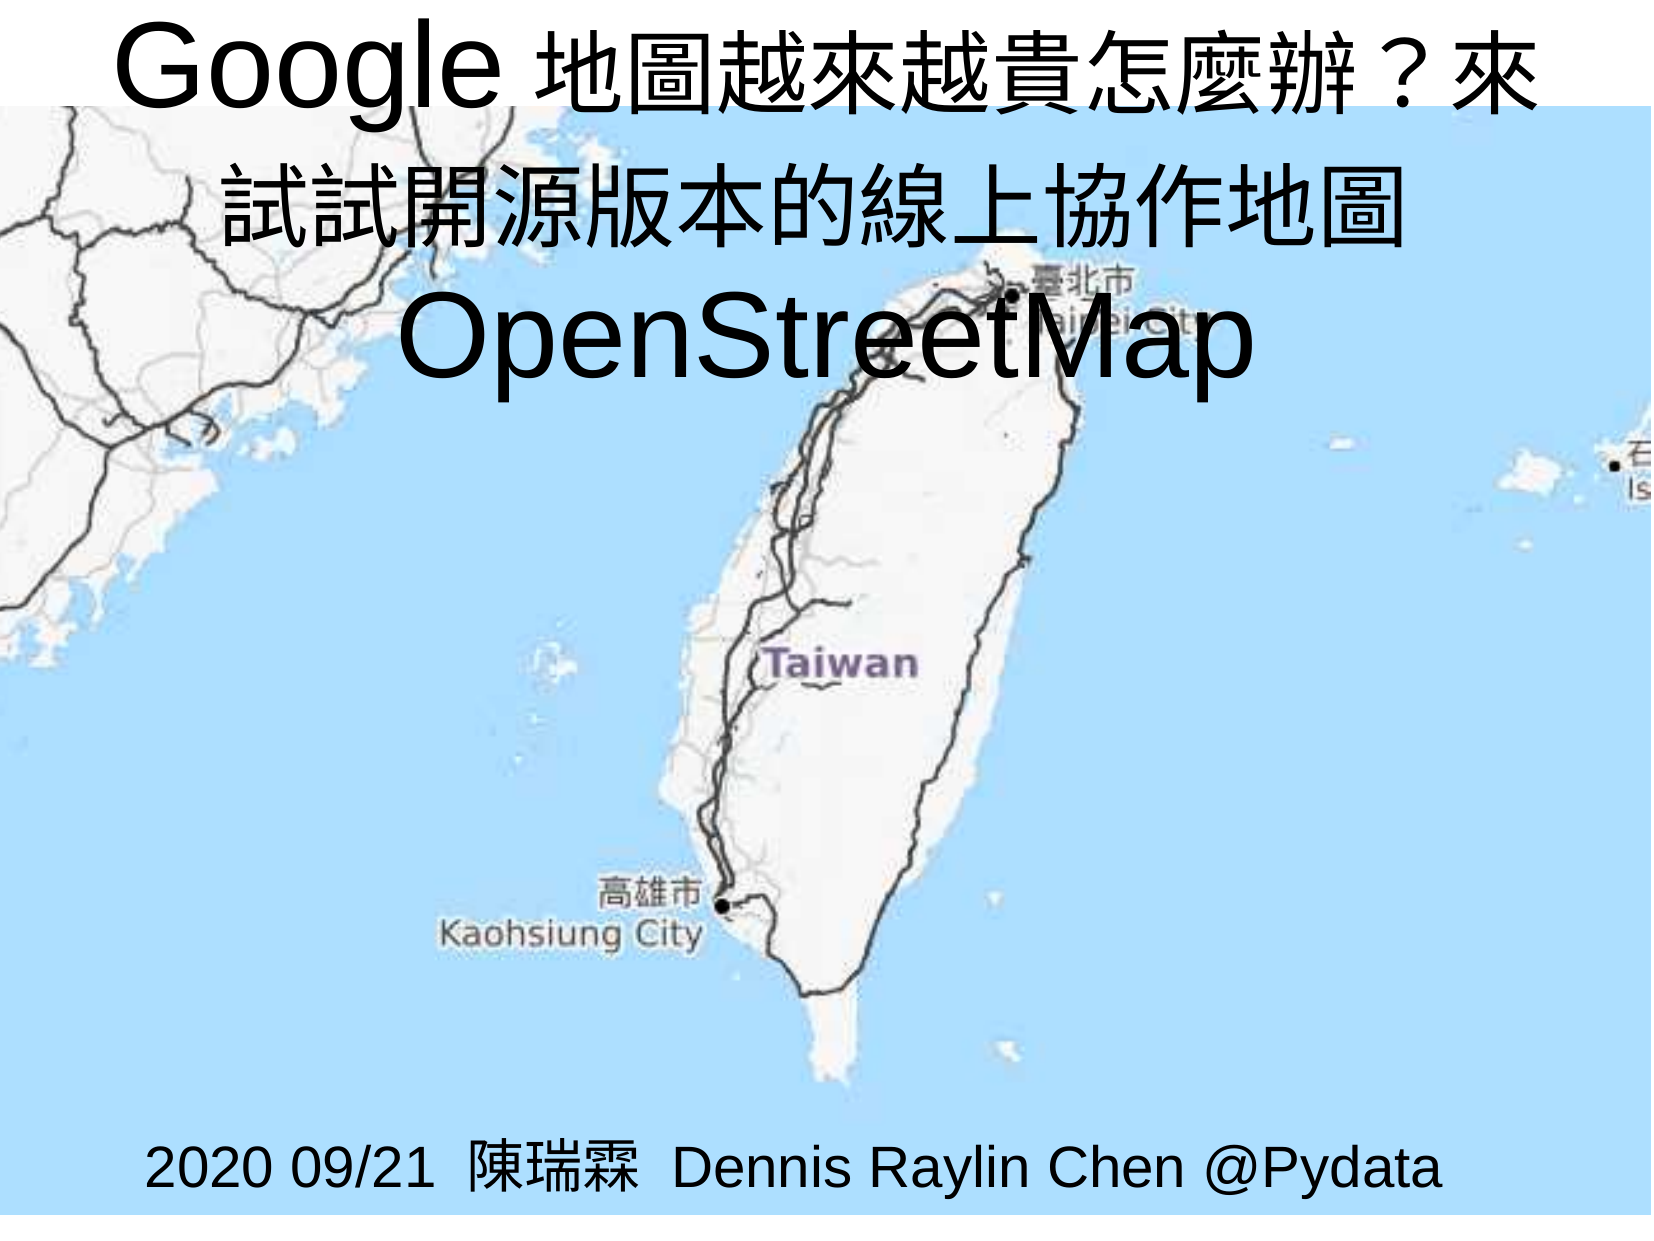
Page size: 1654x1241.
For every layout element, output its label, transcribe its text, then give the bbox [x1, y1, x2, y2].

picture [0, 106, 1651, 1215]
title Google地圖越來越貴怎麼辦？來試試開源版本的線上協作地圖OpenStreetMap [82, 0, 1571, 404]
text_box 2020 09/21 陳瑞霖 Dennis Raylin Chen @Pydata [129, 1112, 1524, 1241]
